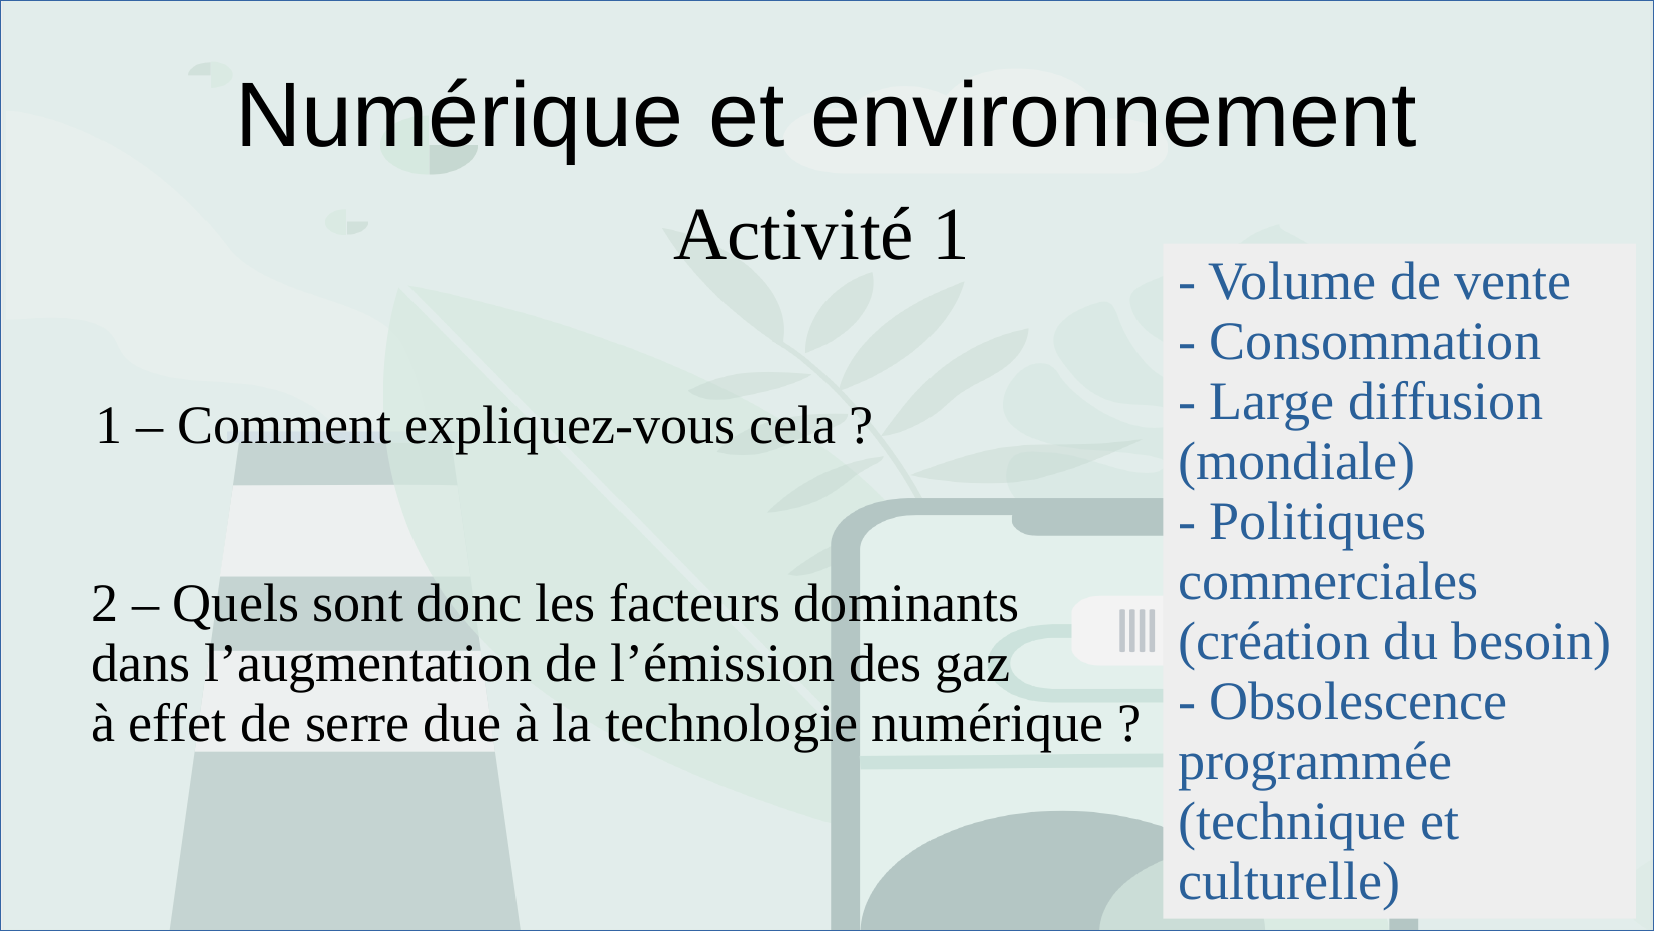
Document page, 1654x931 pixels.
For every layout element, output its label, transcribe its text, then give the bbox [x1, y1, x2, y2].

text_box 1 – Comment expliquez-vous cela ? [80, 388, 1465, 584]
text_box [0, 0, 1654, 931]
title Numérique et environnement [82, 37, 1571, 193]
text_box Activité 1 [639, 185, 1004, 366]
text_box <number> / 49 [1341, 919, 1630, 926]
text_box 2 – Quels sont donc les facteurs dominants dans l’augmentation de l’émission des gaz à effet de serre due à la technologie numérique ? [76, 565, 1554, 761]
text_box - Volume de vente - Consommation - Large diffusion (mondiale) - Politiques commerciales (création du besoin) - Obsolescence programmée (technique et culturelle) [1163, 243, 1636, 919]
